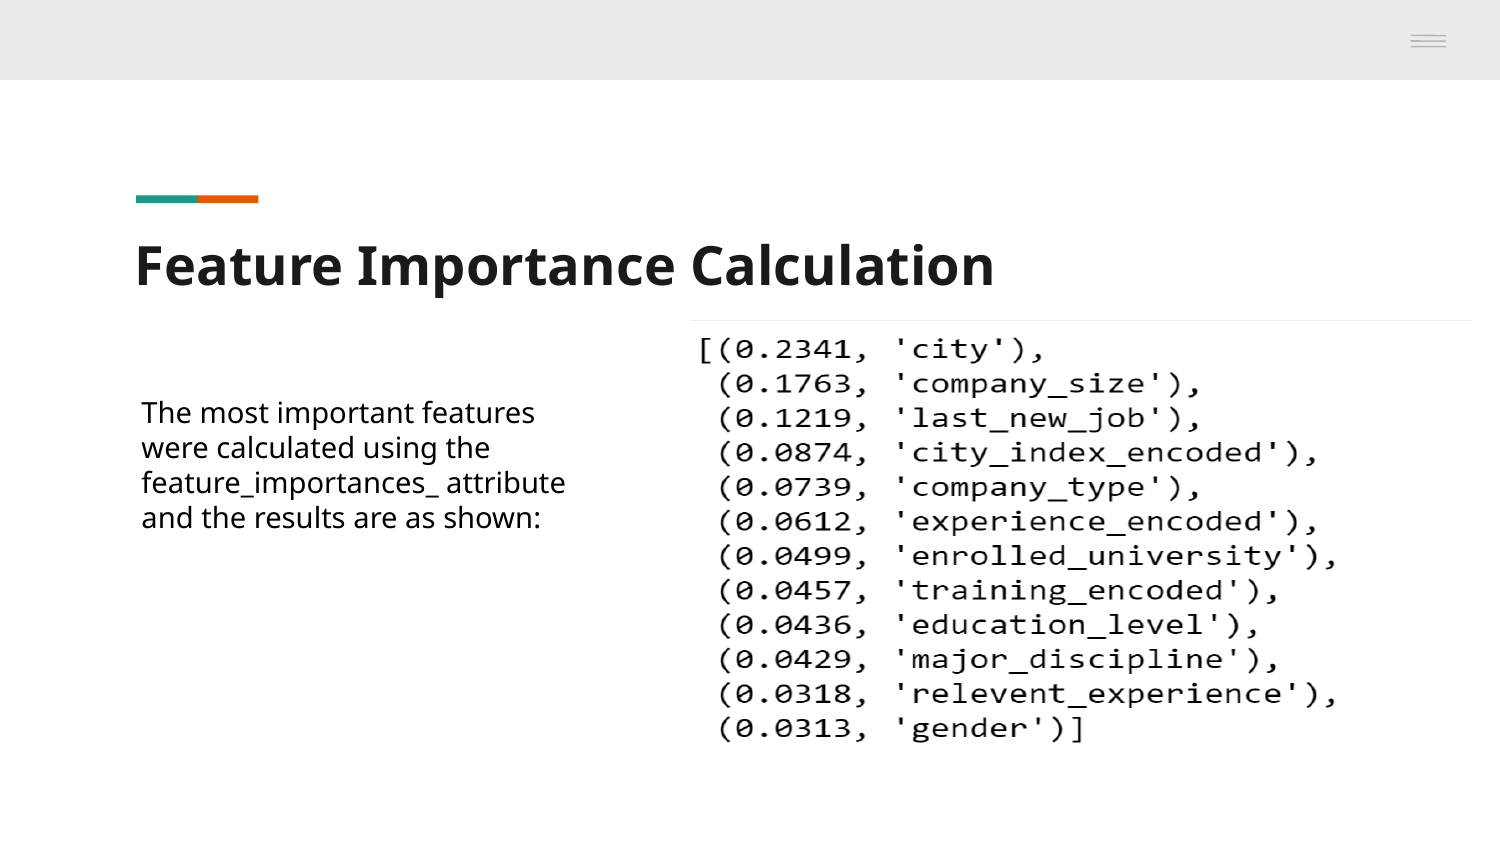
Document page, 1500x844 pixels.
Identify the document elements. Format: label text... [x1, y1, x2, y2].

picture [670, 320, 1472, 772]
text_box The most important features were calculated using the feature_importances_ attribute and the results are as shown: [126, 379, 599, 550]
title Feature Importance Calculation [119, 216, 1427, 343]
